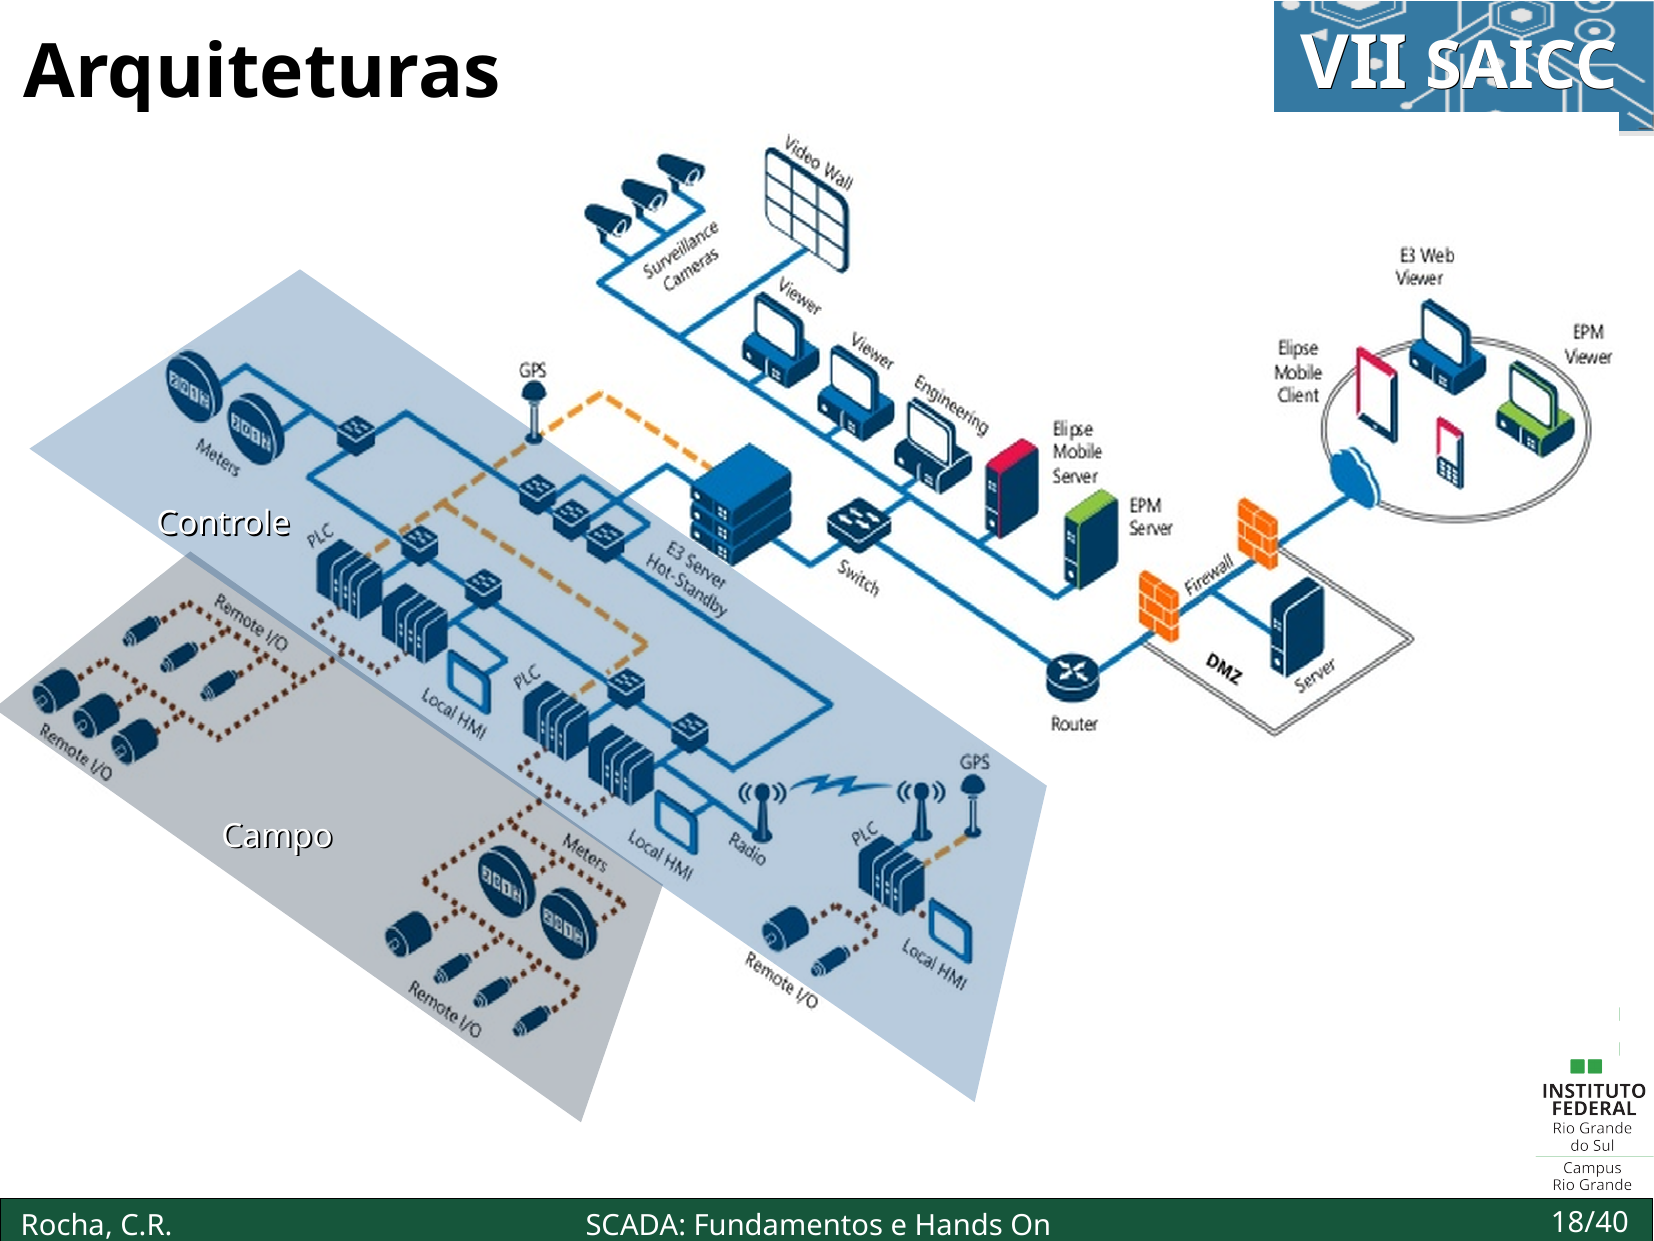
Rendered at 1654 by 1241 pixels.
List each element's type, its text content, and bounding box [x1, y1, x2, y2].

title Arquiteturas [23, 23, 1247, 112]
text_box Controle [141, 491, 325, 544]
picture [23, 1, 1654, 1194]
text_box Campo [206, 804, 355, 857]
text_box [0, 269, 1047, 1123]
picture [604, 888, 909, 1058]
picture [23, 730, 488, 1058]
